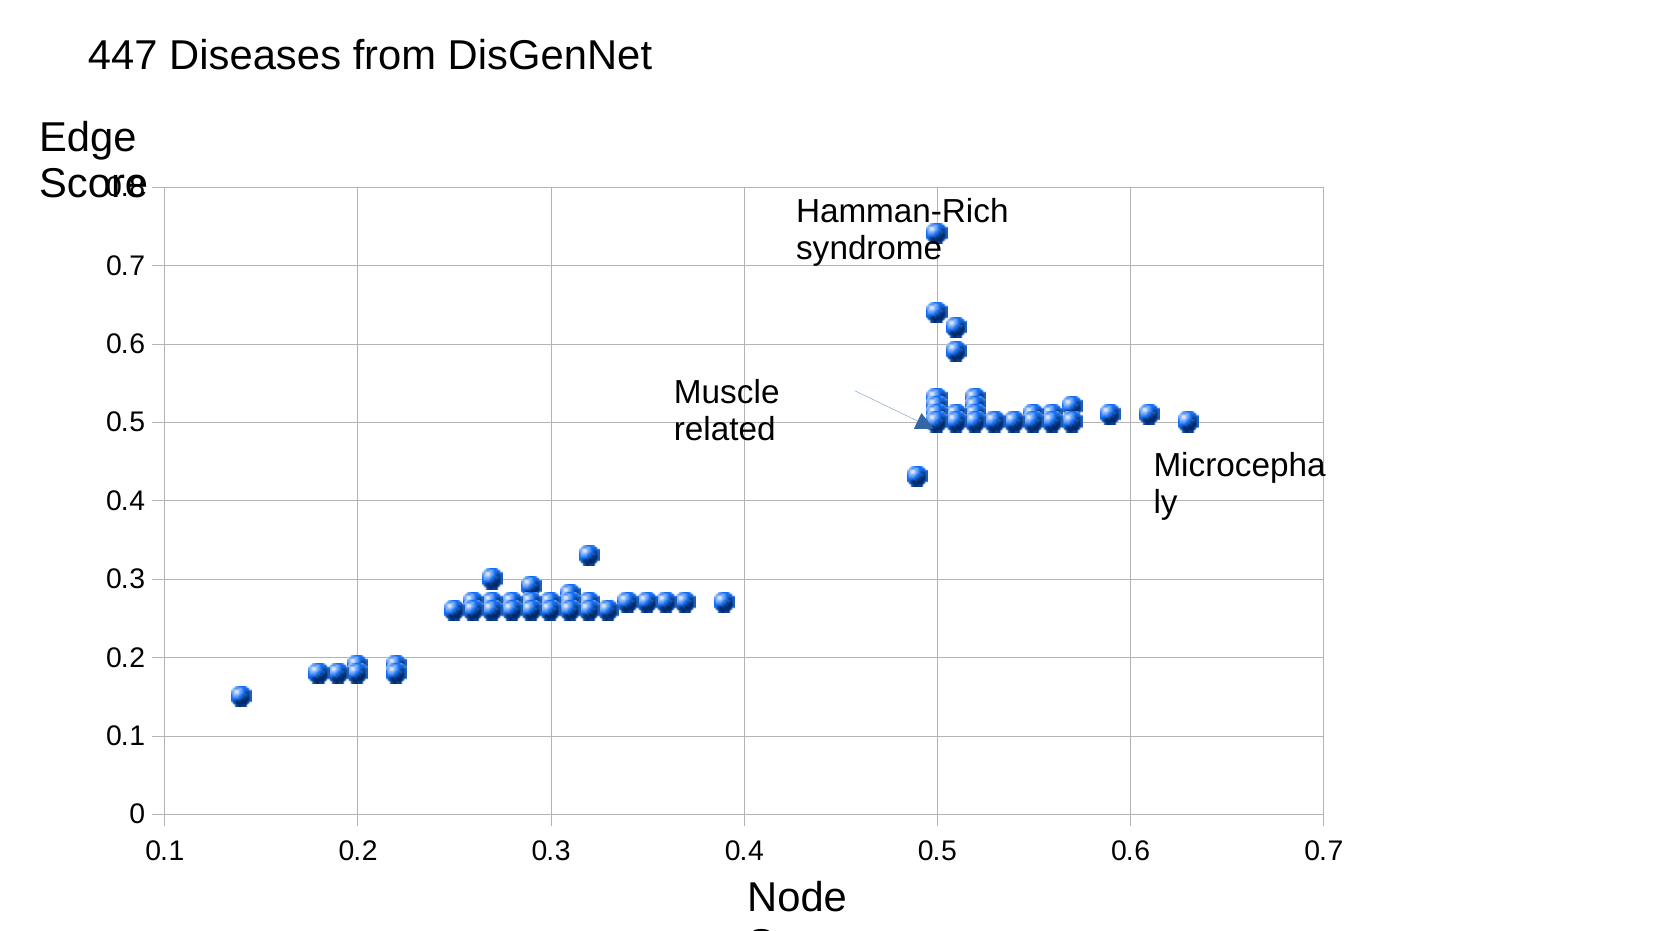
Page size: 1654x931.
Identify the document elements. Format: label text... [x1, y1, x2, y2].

text_box Hamman-Rich syndrome [781, 185, 1118, 275]
picture [105, 170, 1343, 867]
text_box Node Score [732, 866, 953, 931]
text_box Microcephaly [1138, 439, 1343, 529]
text_box 447 Diseases from DisGenNet [73, 24, 1192, 86]
text_box Edge Score [24, 106, 245, 214]
text_box Muscle related [659, 366, 863, 456]
